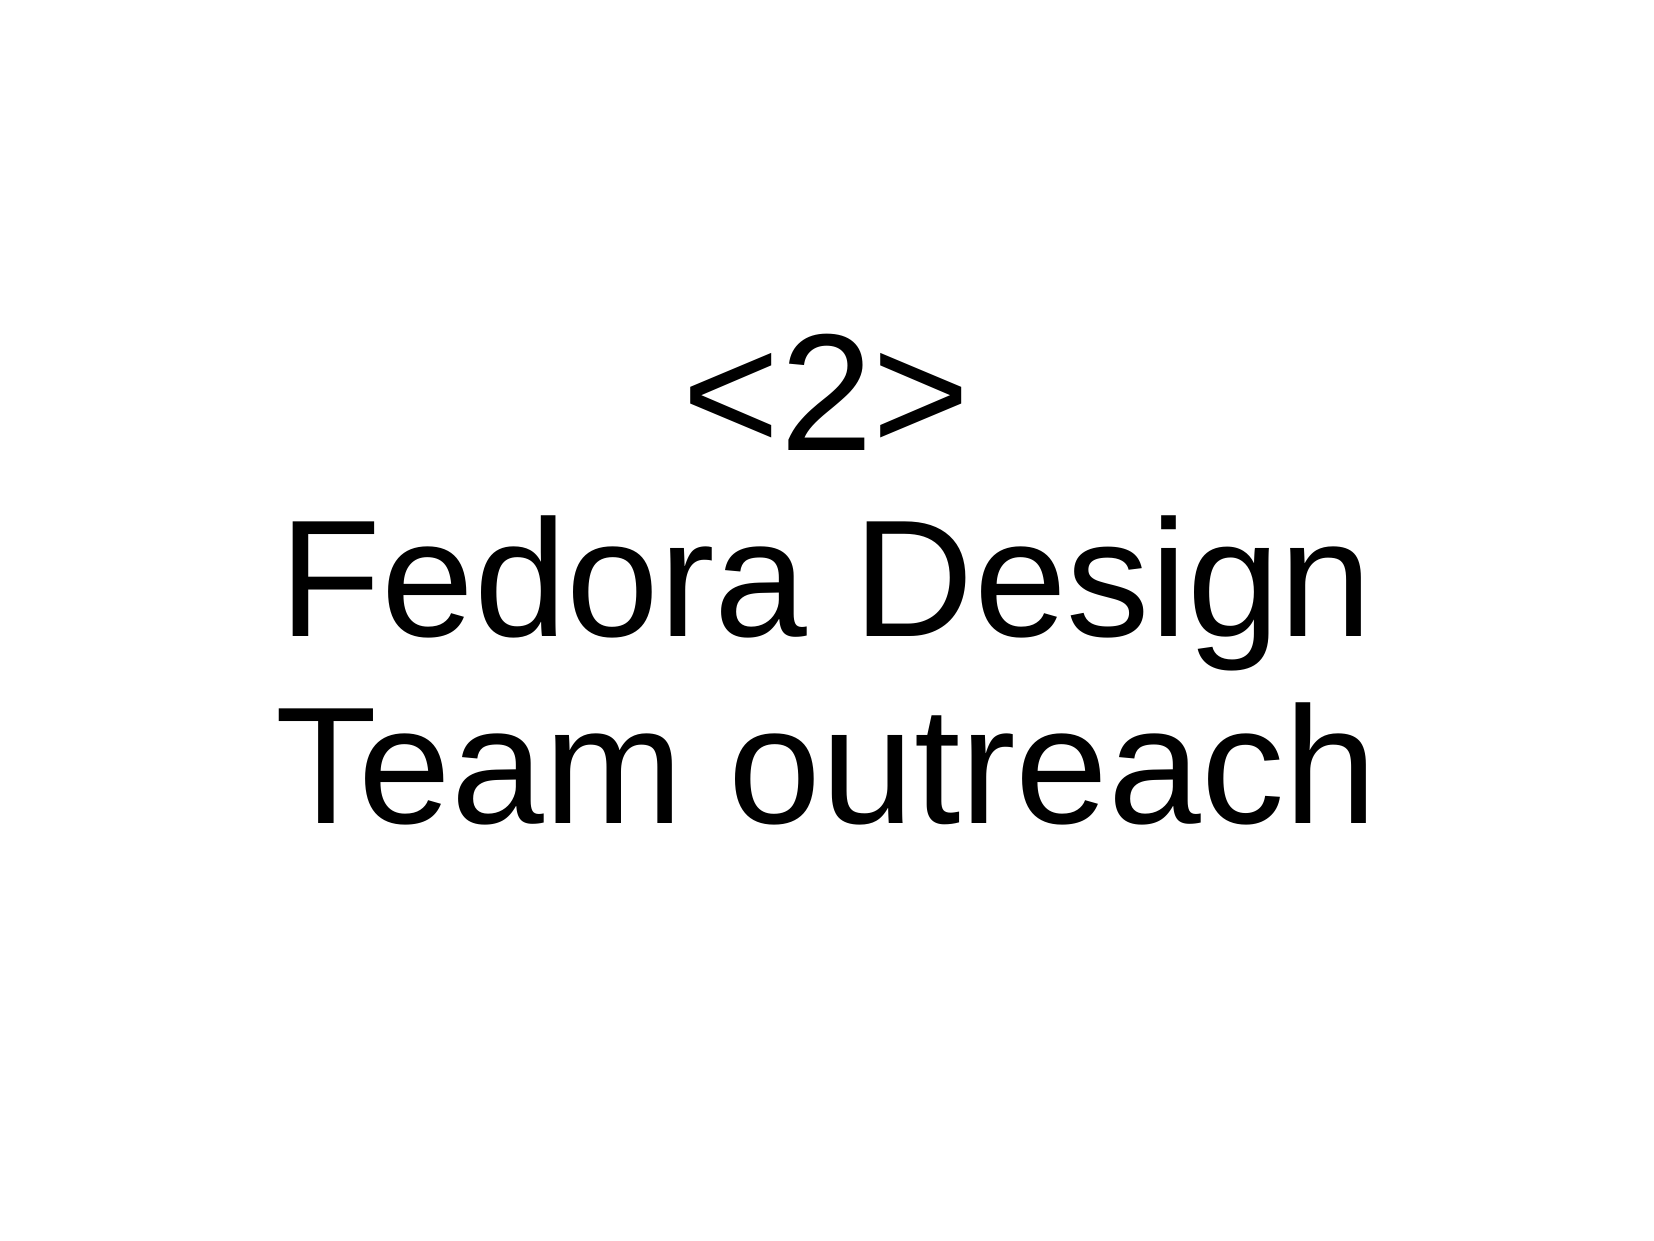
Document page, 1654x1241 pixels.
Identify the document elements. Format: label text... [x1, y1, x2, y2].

subtitle <2> Fedora Design Team outreach [82, 56, 1571, 1102]
